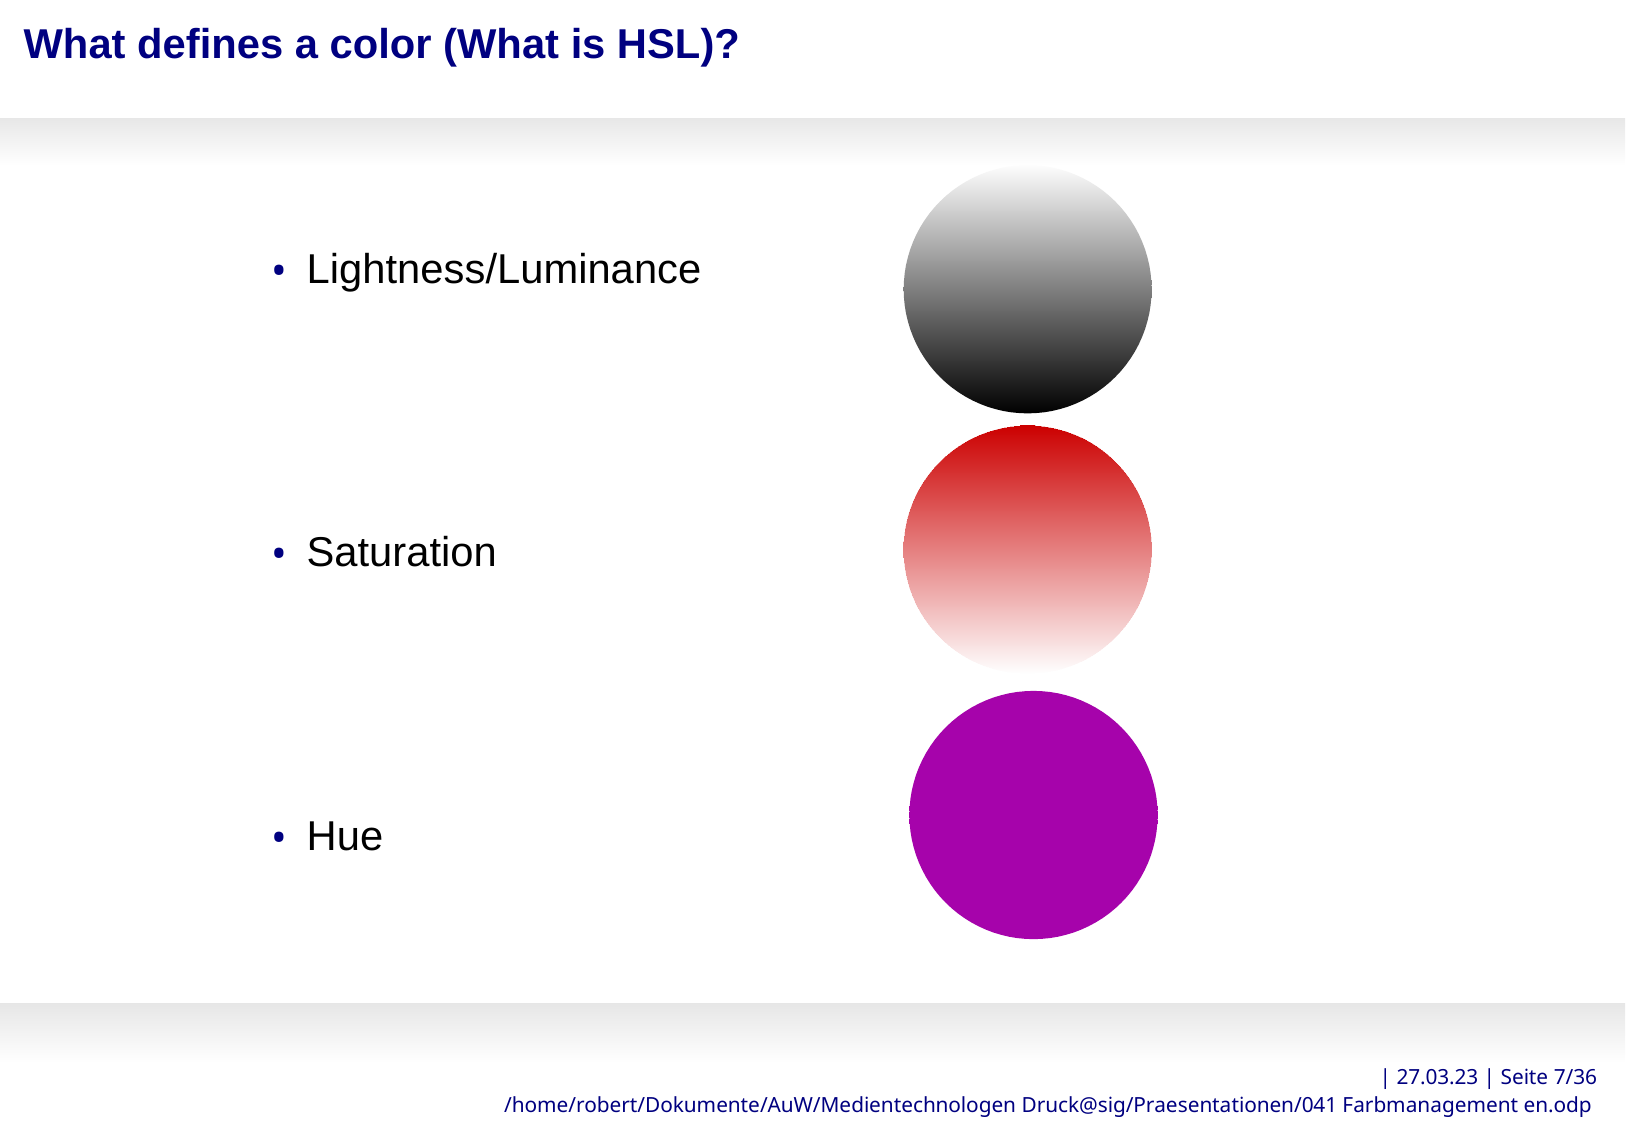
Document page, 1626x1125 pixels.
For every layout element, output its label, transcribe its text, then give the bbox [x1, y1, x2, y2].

text_box [903, 165, 1152, 414]
text_box [903, 425, 1152, 674]
text_box [909, 690, 1158, 940]
title What defines a color (What is HSL)? [23, 11, 1600, 130]
list Lightness/Luminance Saturation Hue [224, 236, 1369, 856]
